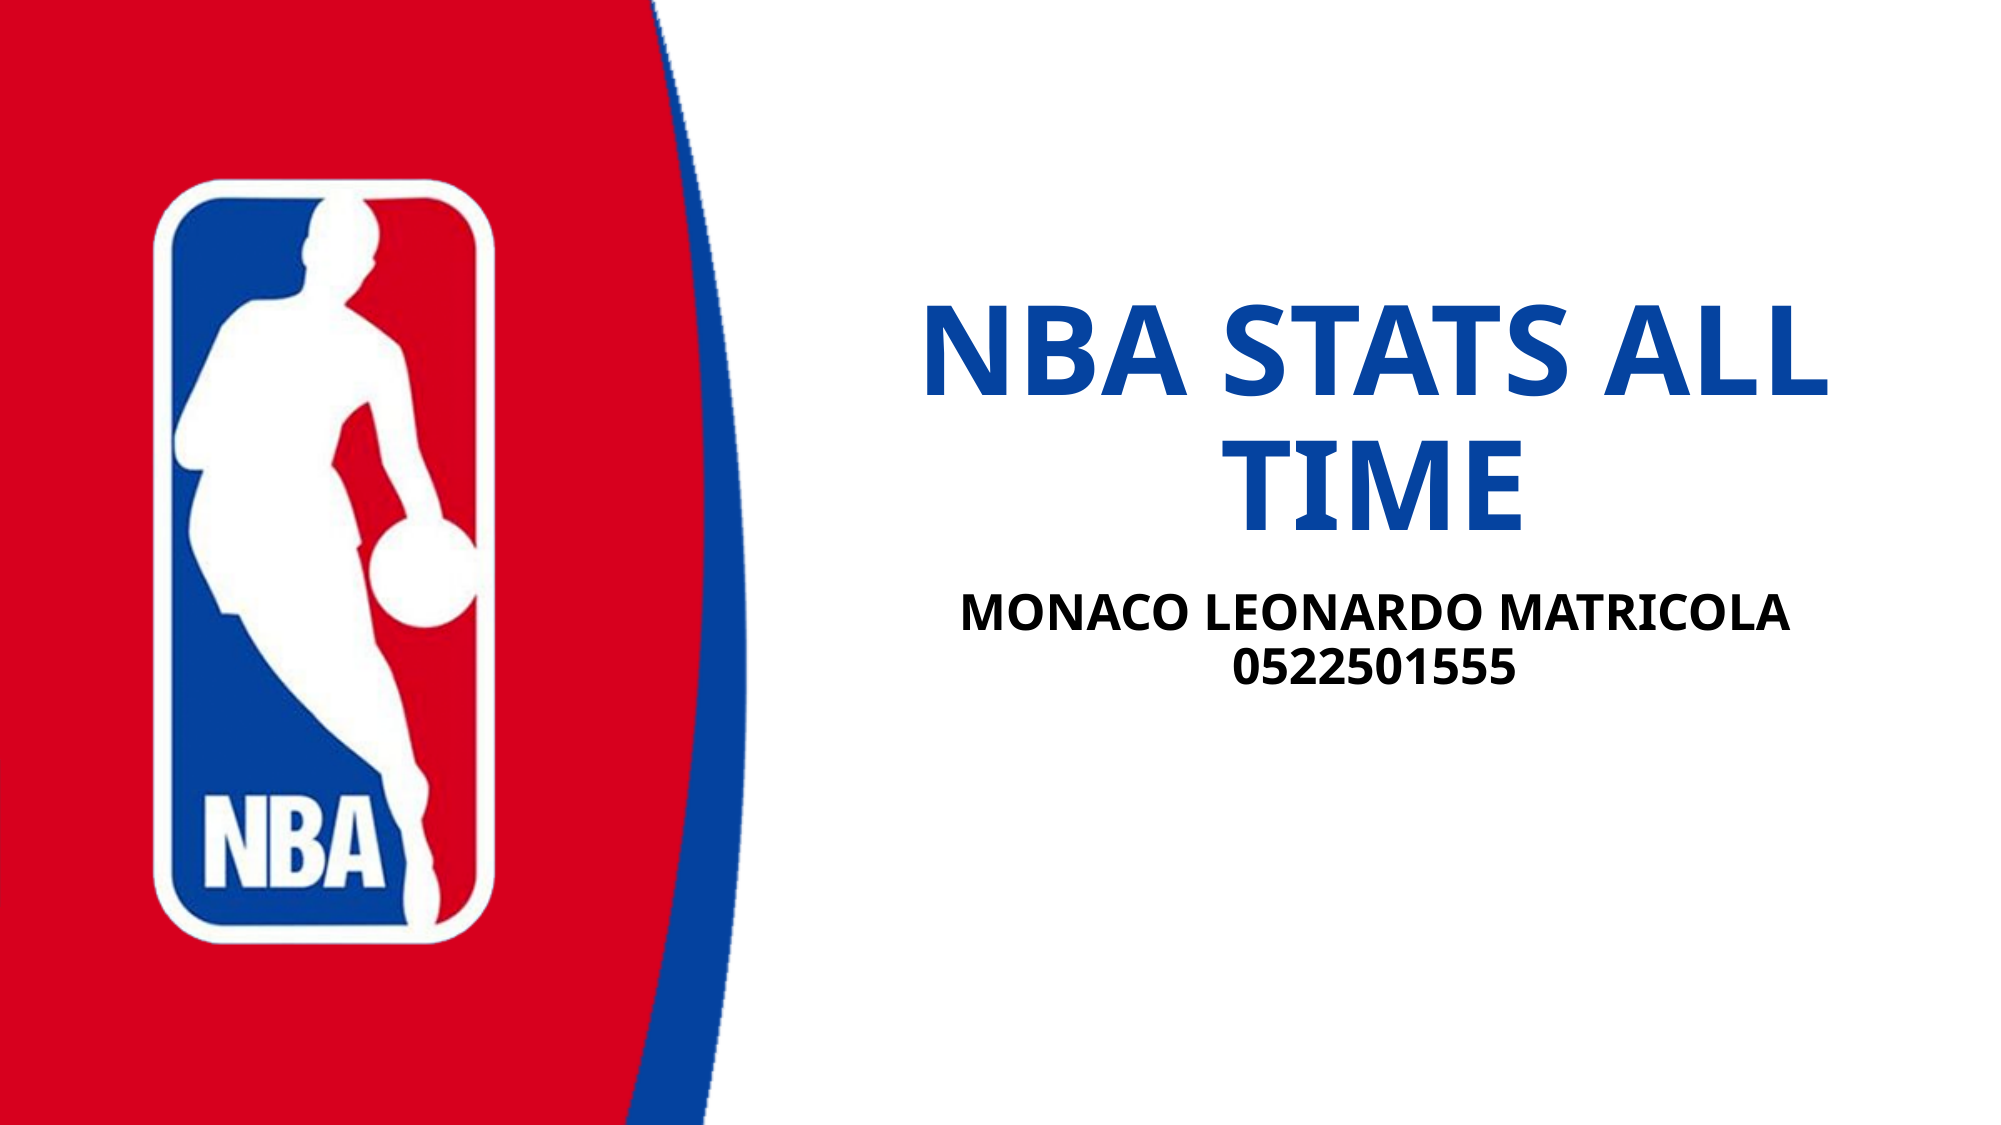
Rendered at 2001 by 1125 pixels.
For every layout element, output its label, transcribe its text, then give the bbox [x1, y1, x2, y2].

title NBA STATS ALL TIME [796, 173, 1953, 566]
subtitle MONACO LEONARDO MATRICOLA 0522501555 [796, 580, 1953, 852]
